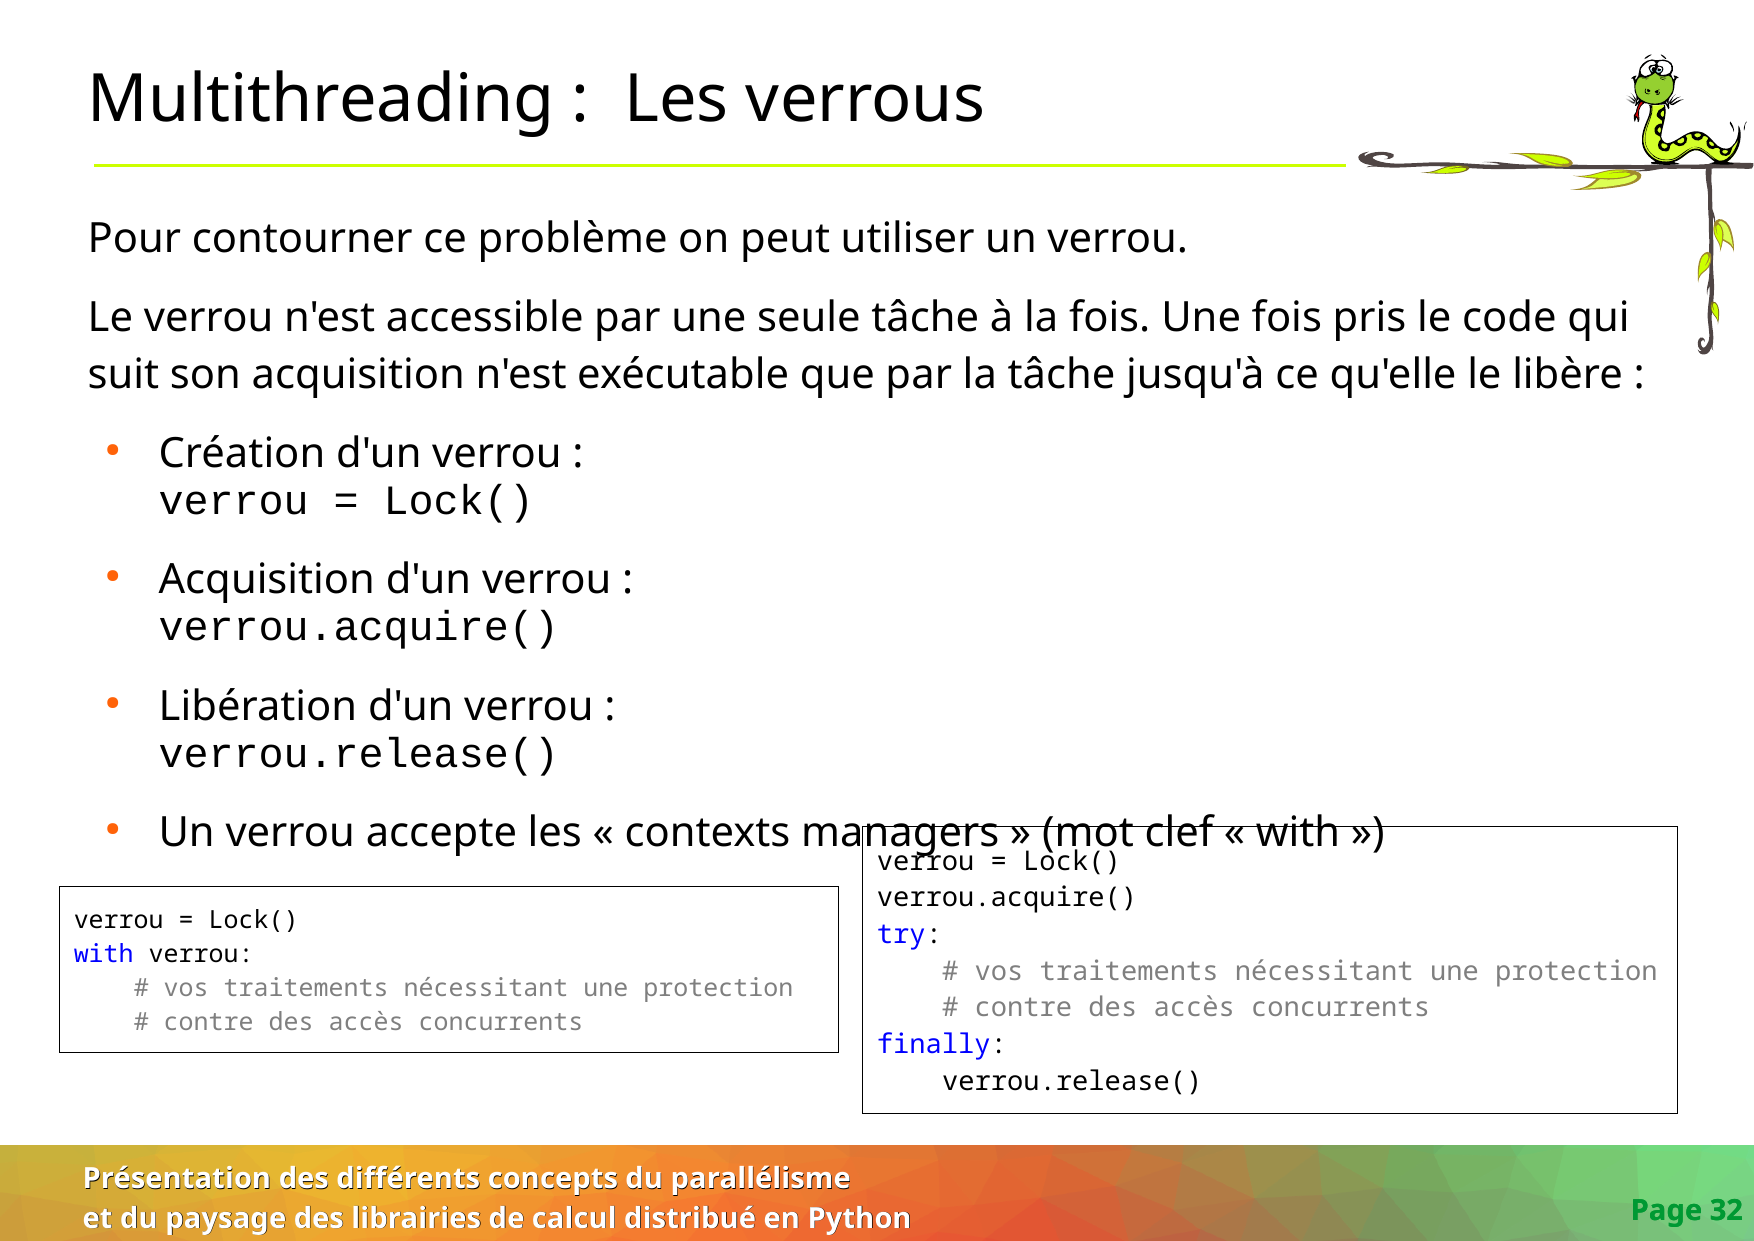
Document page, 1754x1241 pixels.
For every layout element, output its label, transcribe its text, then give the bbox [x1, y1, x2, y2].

text_box verrou = Lock() with verrou: # vos traitements nécessitant une protection # contre des accès concurrents [59, 886, 839, 1034]
picture [0, 1145, 1754, 1241]
list Pour contourner ce problème on peut utiliser un verrou. Le verrou n'est accessible par une seule tâche à la fois. Une fois pris le code qui suit son acquisition n'est exécutable que par la tâche jusqu'à ce qu'elle le libère : Création d'un verrou : verrou = Lock() Acquisition d'un verrou : verrou.acquire() Libération d'un verrou : verrou.release() Un verrou accepte les « contexts managers » (mot clef « with ») [87, 207, 1667, 927]
title Multithreading : Les verrous [87, 31, 1667, 160]
text_box verrou = Lock() verrou.acquire() try: # vos traitements nécessitant une protection # contre des accès concurrents finally: verrou.release() [862, 826, 1678, 1079]
